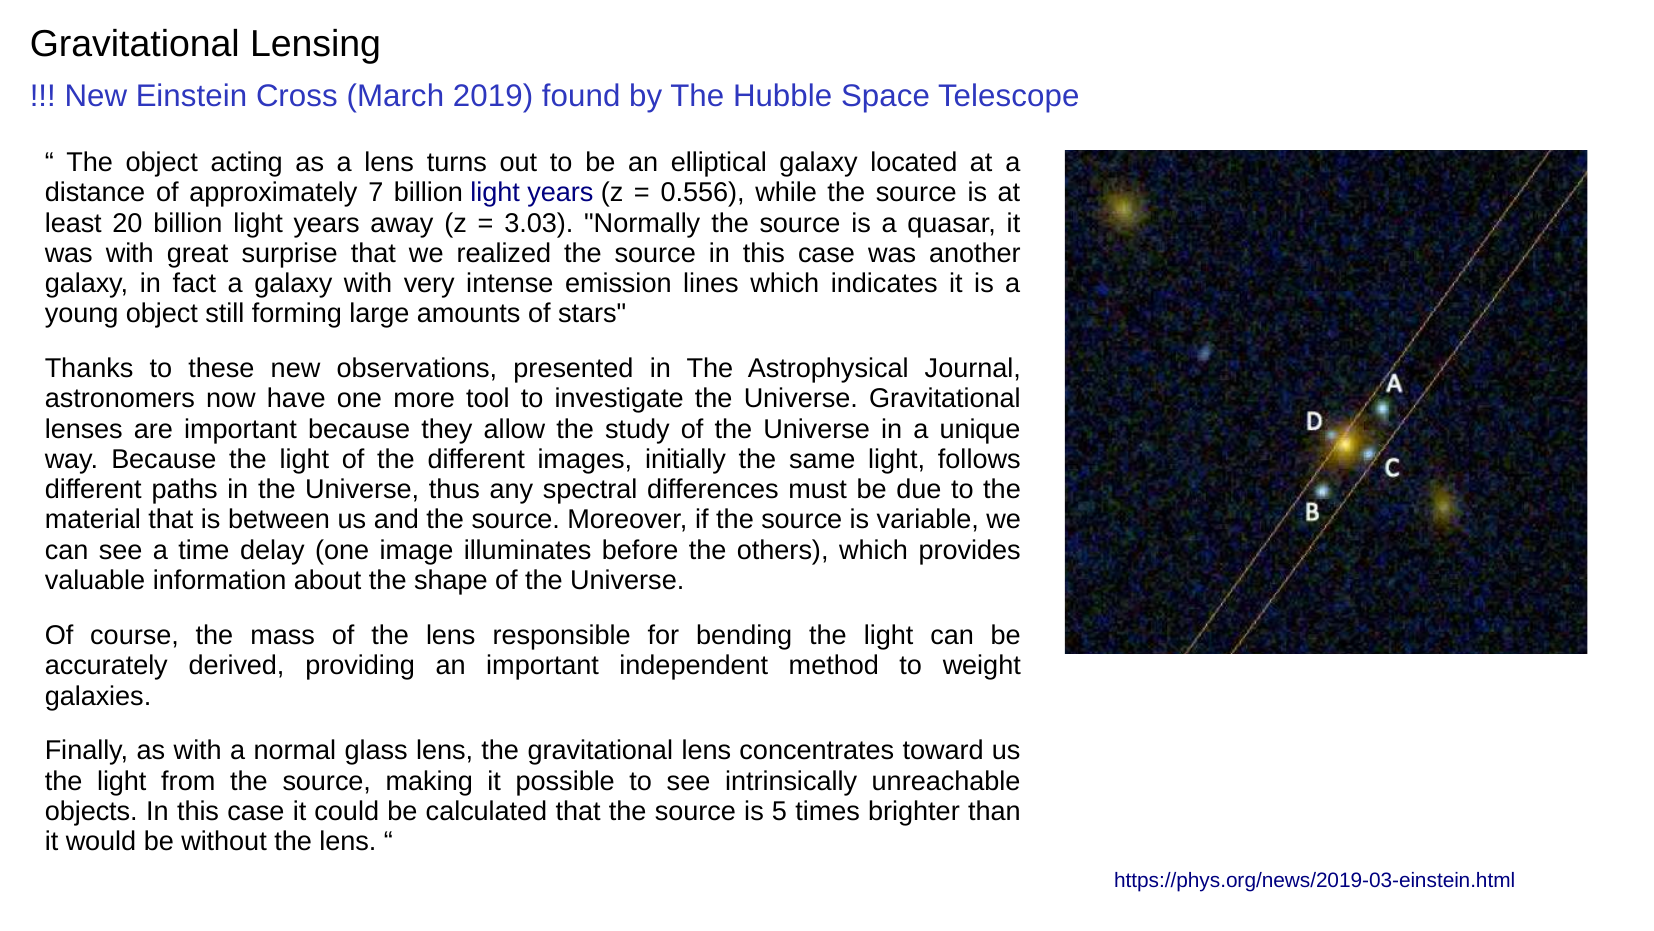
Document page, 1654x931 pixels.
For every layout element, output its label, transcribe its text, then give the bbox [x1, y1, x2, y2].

picture [1064, 150, 1588, 654]
text_box “ The object acting as a lens turns out to be an elliptical galaxy located at a distance of approximately 7 billion light years (z = 0.556), while the source is at least 20 billion light years away (z = 3.03). "Normally the source is a quasar, it was with great surprise that we realized the source in this case was another galaxy, in fact a galaxy with very intense emission lines which indicates it is a young object still forming large amounts of stars" Thanks to these new observations, presented in The Astrophysical Journal, astronomers now have one more tool to investigate the Universe. Gravitational lenses are important because they allow the study of the Universe in a unique way. Because the light of the different images, initially the same light, follows different paths in the Universe, thus any spectral differences must be due to the material that is between us and the source. Moreover, if the source is variable, we can see a time delay (one image illuminates before the others), which provides valuable information about the shape of the Universe. Of course, the mass of the lens responsible for bending the light can be accurately derived, providing an important independent method to weight galaxies. Finally, as with a normal glass lens, the gravitational lens concentrates toward us the light from the source, making it possible to see intrinsically unreachable objects. In this case it could be calculated that the source is 5 times brighter than it would be without the lens. “ [30, 139, 1036, 931]
text_box Gravitational Lensing [15, 15, 1591, 72]
text_box !!! New Einstein Cross (March 2019) found by The Hubble Space Telescope [15, 72, 1576, 121]
text_box https://phys.org/news/2019-03-einstein.html [1099, 861, 1531, 901]
